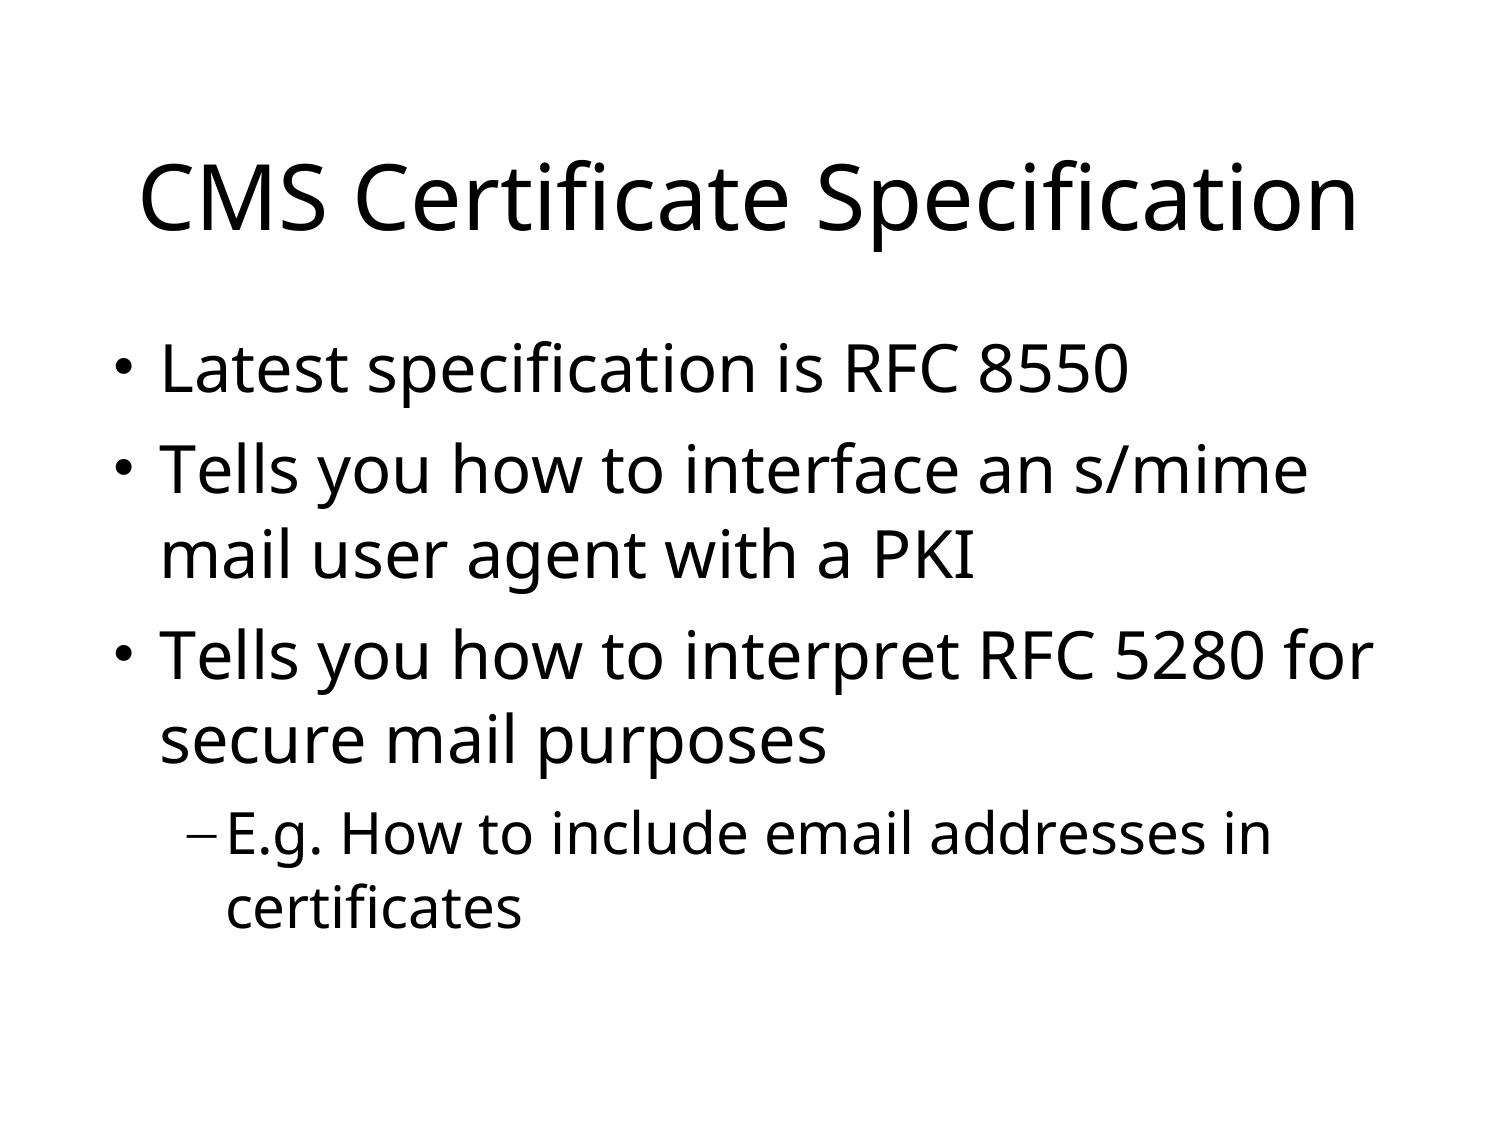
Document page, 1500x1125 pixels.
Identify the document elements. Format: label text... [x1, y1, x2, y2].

text_box CMS Certificate Specification [112, 83, 1388, 304]
text_box Latest specification is RFC 8550 Tells you how to interface an s/mime mail user agent with a PKI Tells you how to interpret RFC 5280 for secure mail purposes E.g. How to include email addresses in certificates [112, 324, 1388, 1042]
